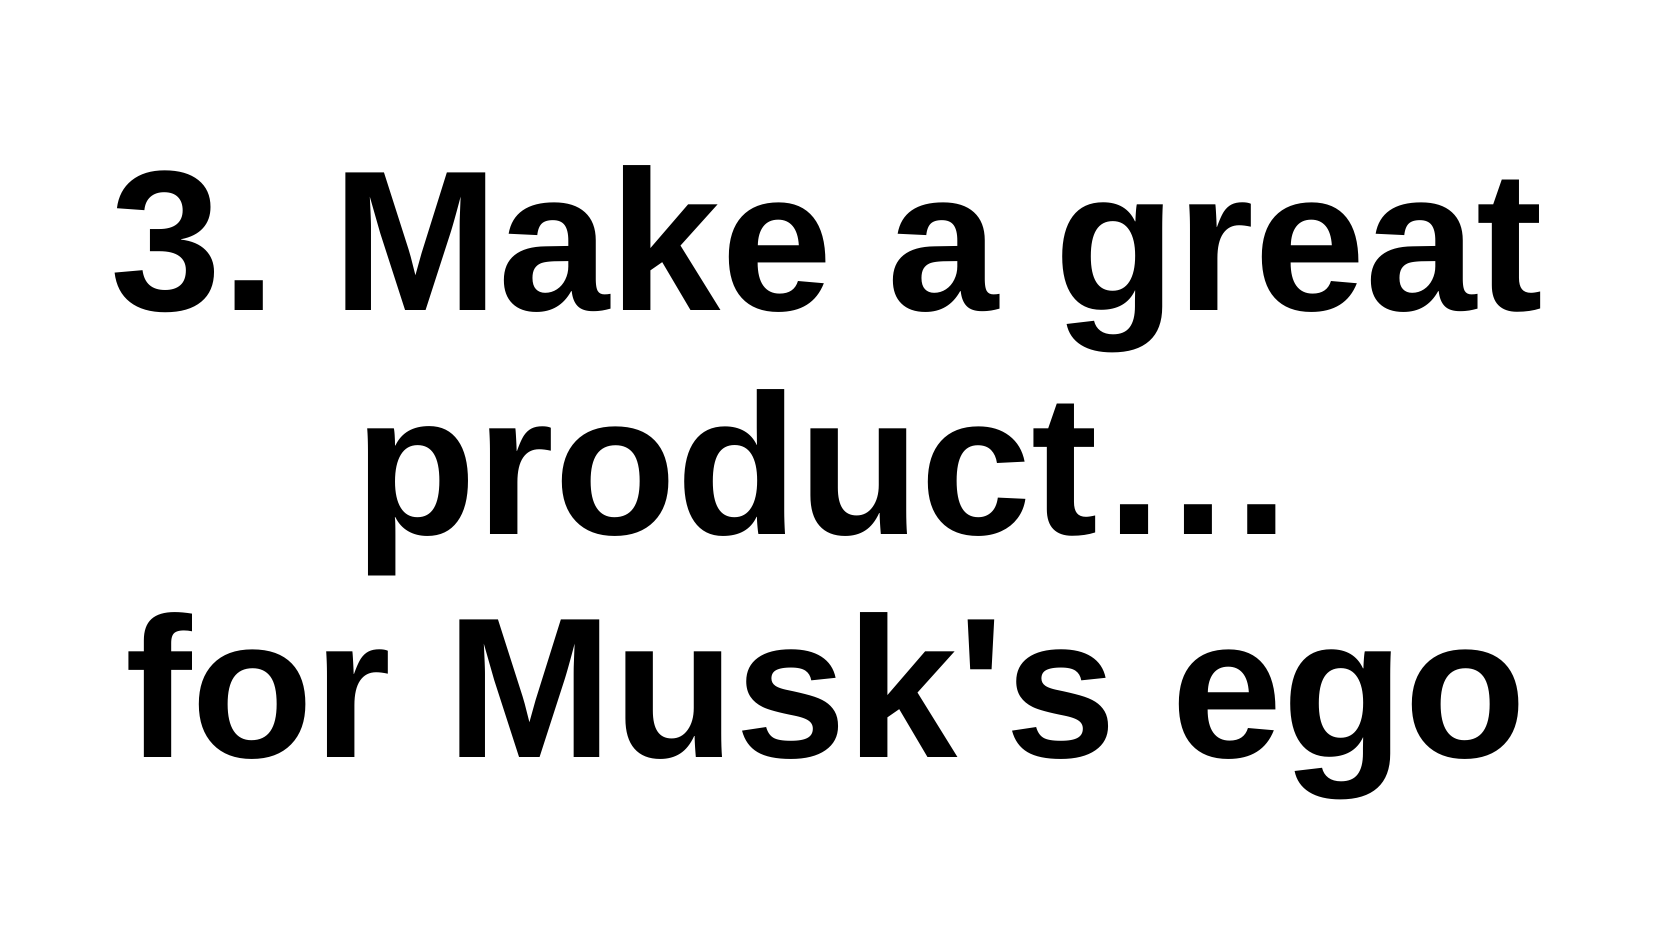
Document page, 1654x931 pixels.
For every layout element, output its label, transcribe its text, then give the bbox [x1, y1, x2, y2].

subtitle 3. Make a great product… for Musk's ego [23, 18, 1630, 913]
